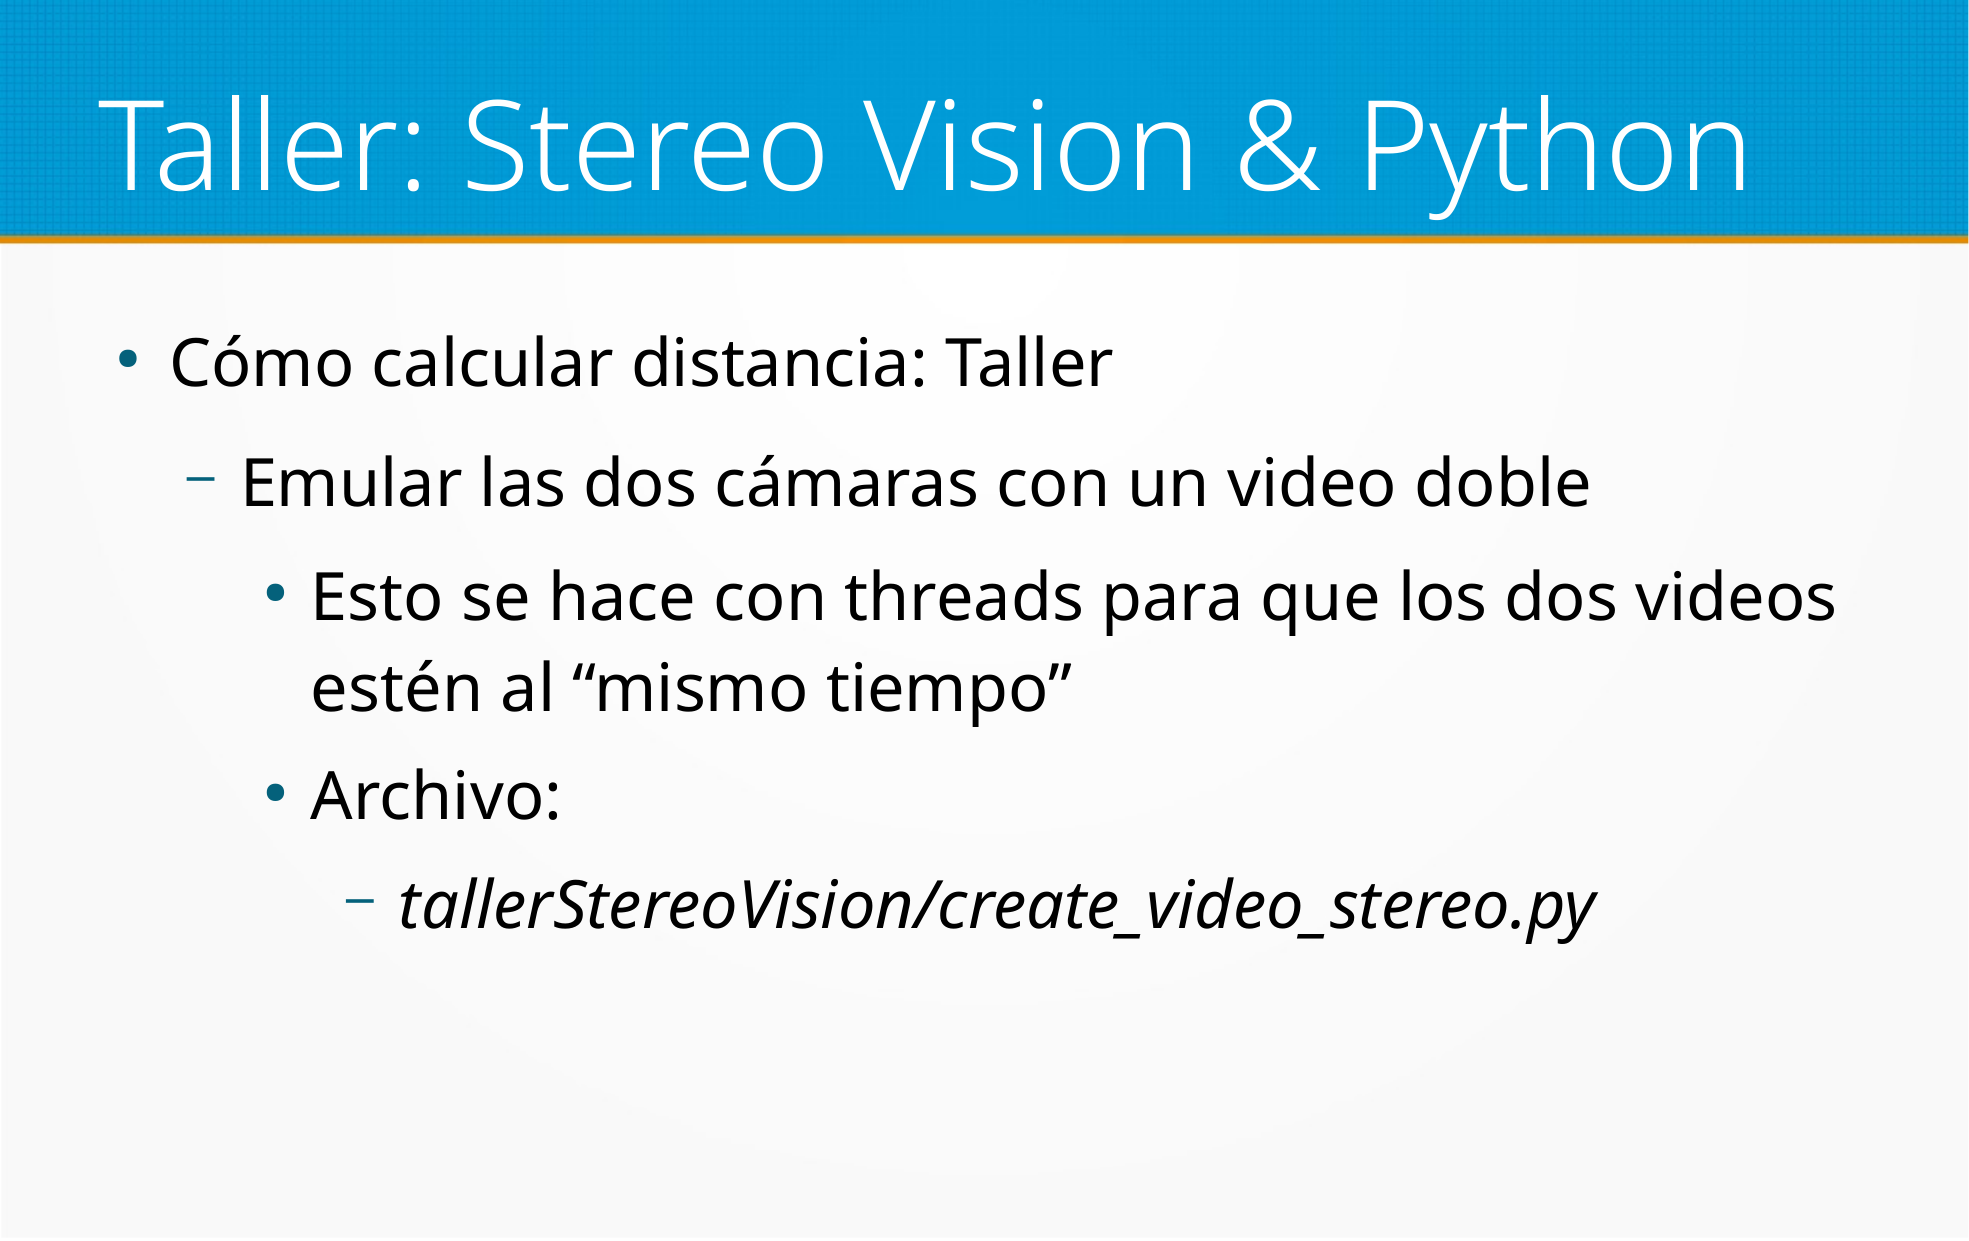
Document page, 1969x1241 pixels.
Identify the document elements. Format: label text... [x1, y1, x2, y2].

title Taller: Stereo Vision & Python [98, 19, 1870, 227]
list Cómo calcular distancia: Taller Emular las dos cámaras con un video doble Esto se hace con threads para que los dos videos estén al “mismo tiempo” Archivo: tallerStereoVision/create_video_stereo.py [98, 315, 1861, 1081]
picture [0, 233, 1969, 1241]
